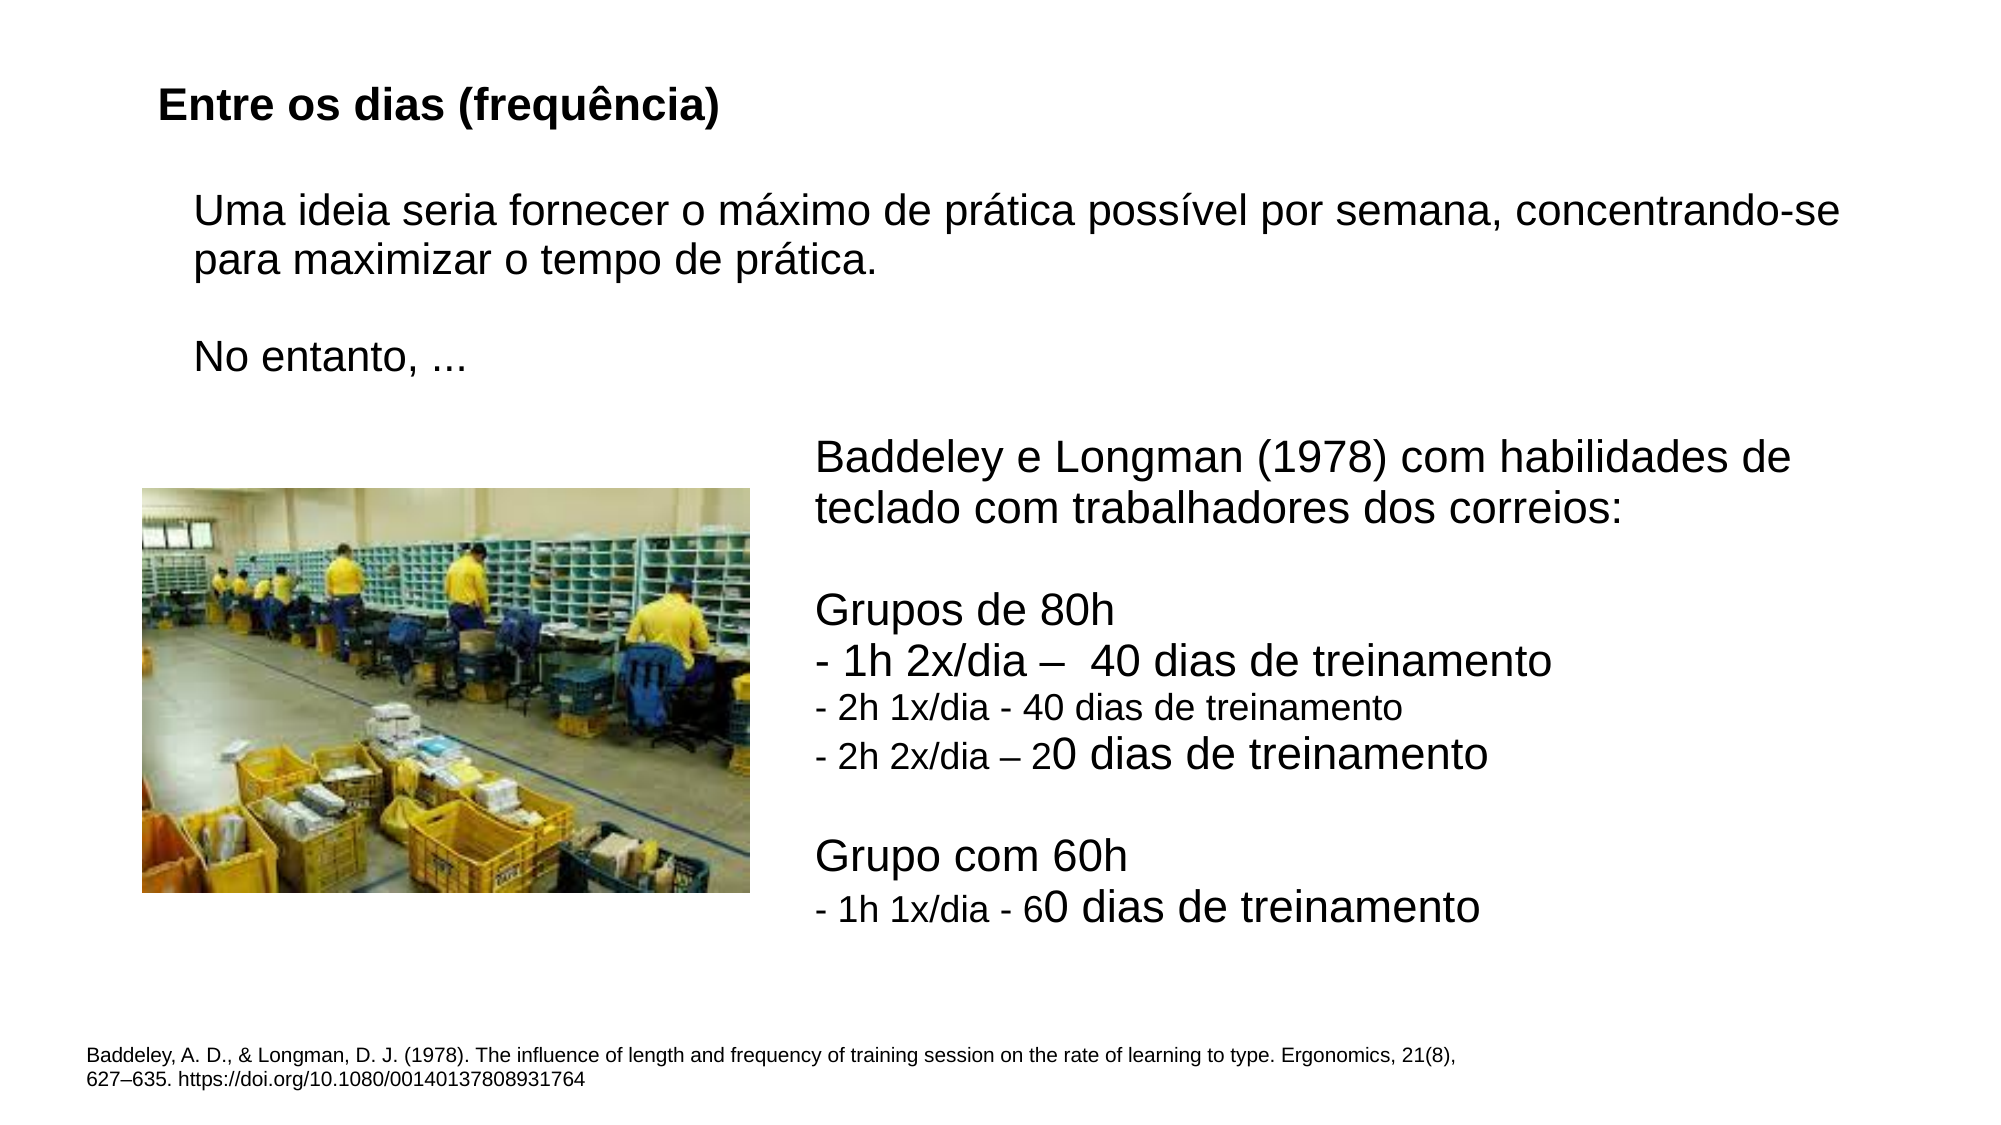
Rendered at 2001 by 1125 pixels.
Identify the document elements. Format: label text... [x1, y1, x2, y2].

text_box Entre os dias (frequência) [142, 71, 860, 152]
text_box Baddeley, A. D., & Longman, D. J. (1978). The influence of length and frequency of training session on the rate of learning to type. Ergonomics, 21(8), 627–635. https://doi.org/10.1080/00140137808931764 [71, 1036, 1516, 1111]
text_box Baddeley e Longman (1978) com habilidades de teclado com trabalhadores dos correios: Grupos de 80h - 1h 2x/dia – 40 dias de treinamento - 2h 1x/dia - 40 dias de treinamento - 2h 2x/dia – 20 dias de treinamento Grupo com 60h - 1h 1x/dia - 60 dias de treinamento [799, 423, 1943, 1000]
picture [142, 488, 751, 893]
text_box Uma ideia seria fornecer o máximo de prática possível por semana, concentrando-se para maximizar o tempo de prática. No entanto, ... [178, 178, 1858, 433]
